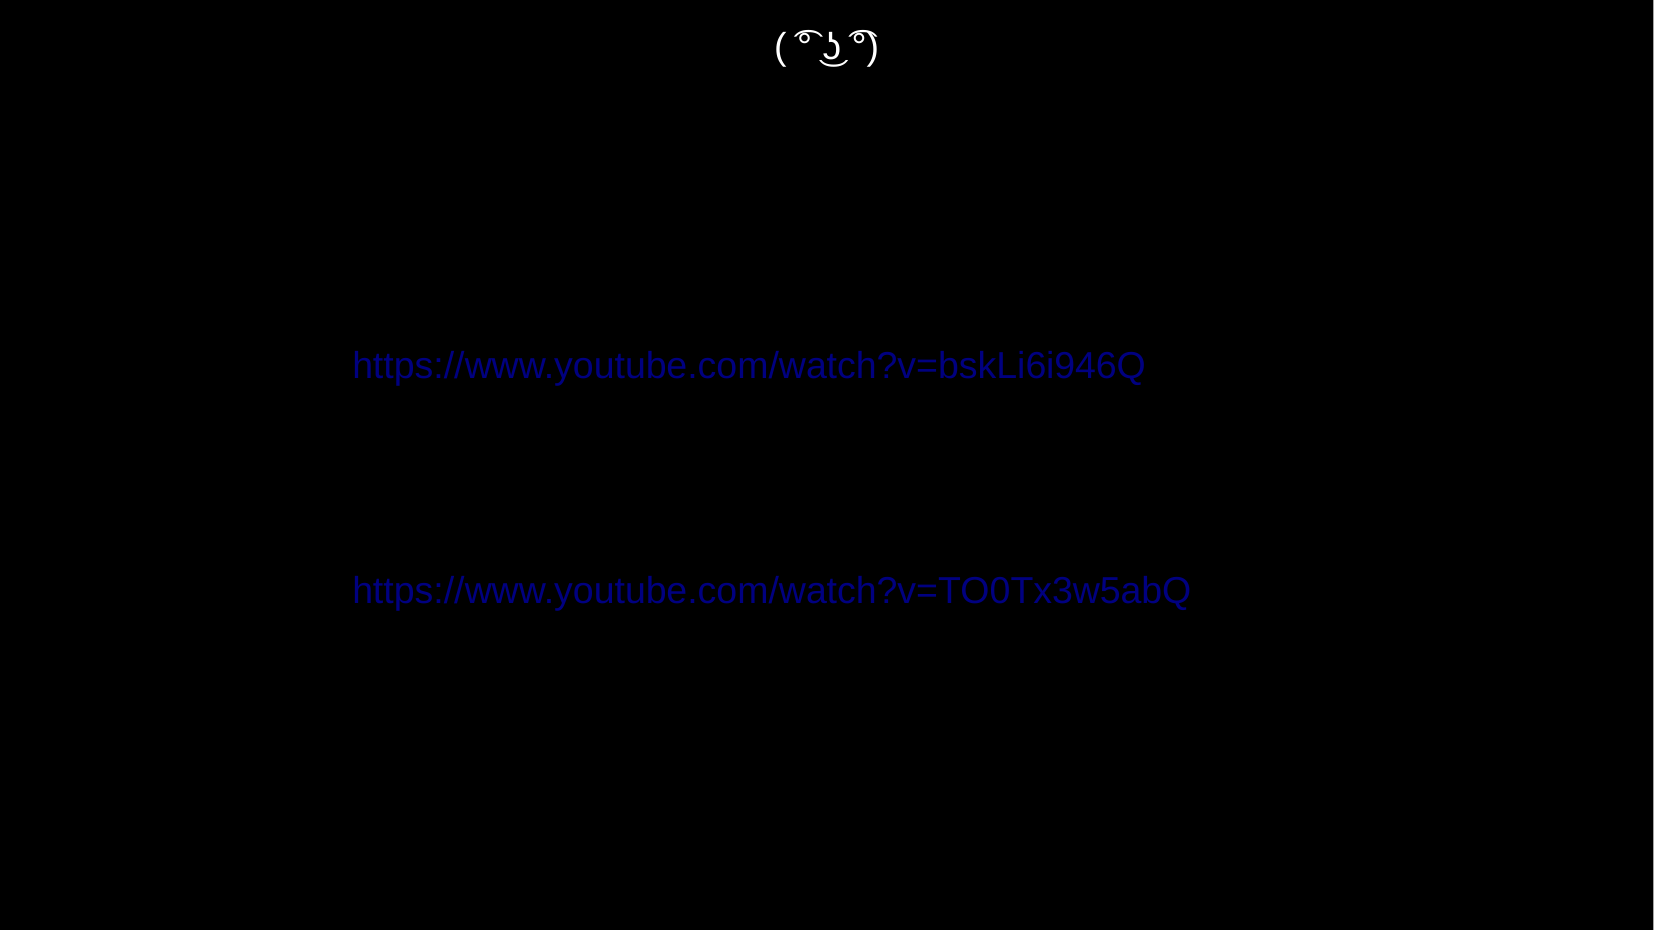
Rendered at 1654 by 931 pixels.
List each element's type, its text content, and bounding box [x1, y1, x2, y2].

text_box ( ͡° ͜ʖ ͡°) [0, 18, 1654, 76]
text_box https://www.youtube.com/watch?v=bskLi6i946Q [337, 337, 1501, 408]
text_box https://www.youtube.com/watch?v=TO0Tx3w5abQ [337, 562, 1454, 633]
